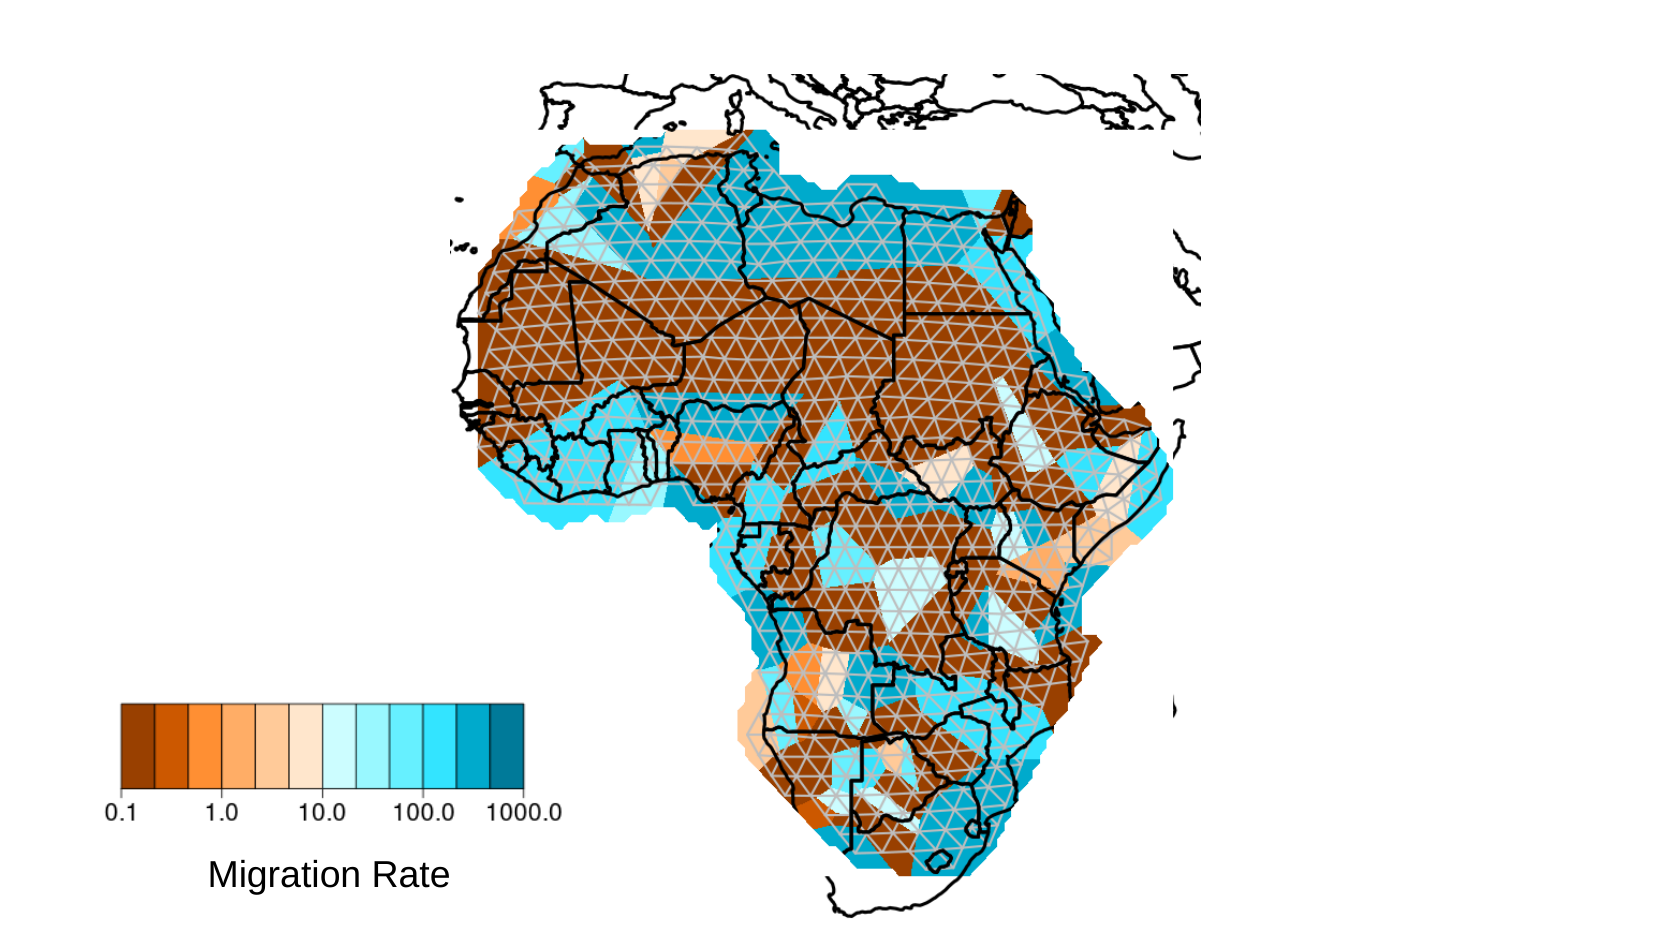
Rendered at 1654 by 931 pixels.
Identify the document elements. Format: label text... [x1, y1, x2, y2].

picture [45, 74, 1201, 931]
text_box Migration Rate [192, 846, 526, 931]
